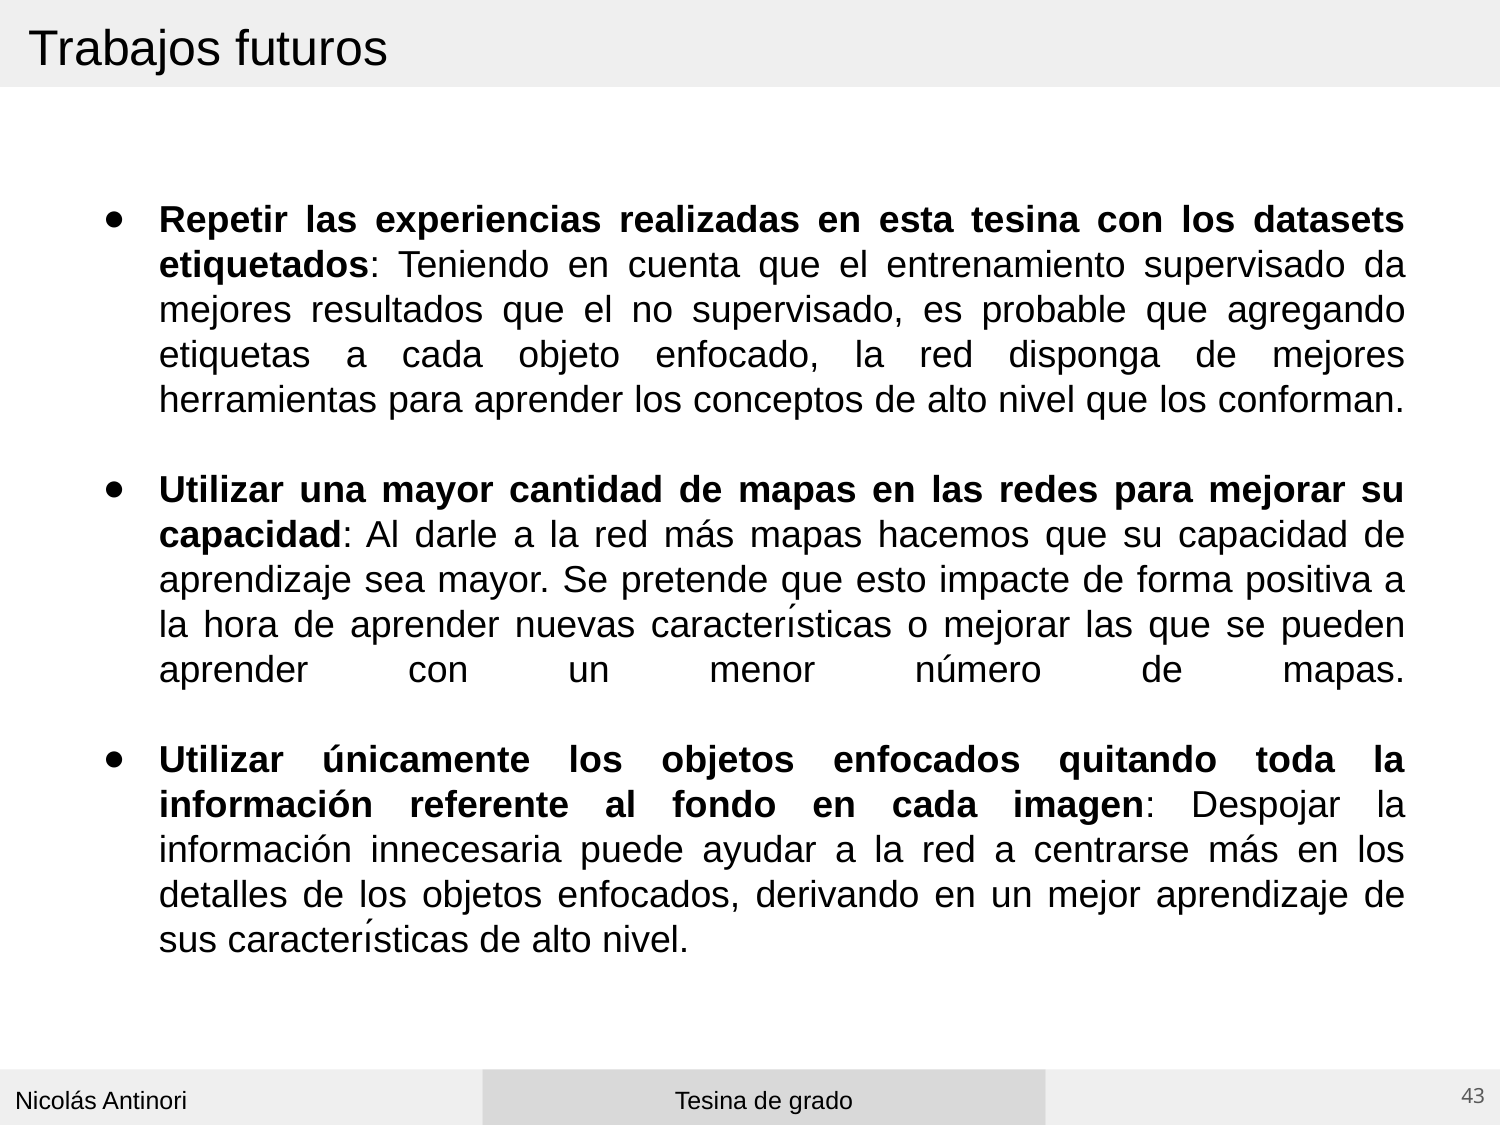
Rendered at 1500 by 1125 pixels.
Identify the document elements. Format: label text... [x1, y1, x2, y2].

text_box Nicolás Antinori [0, 1069, 482, 1125]
text_box Trabajos futuros [0, 0, 1500, 87]
text_box Tesina de grado [482, 1069, 1046, 1125]
text_box Repetir las experiencias realizadas en esta tesina con los datasets etiquetados: Teniendo en cuenta que el entrenamiento supervisado da mejores resultados que el no supervisado, es probable que agregando etiquetas a cada objeto enfocado, la red disponga de mejores herramientas para aprender los conceptos de alto nivel que los conforman. Utilizar una mayor cantidad de mapas en las redes para mejorar su capacidad: Al darle a la red más mapas hacemos que su capacidad de aprendizaje sea mayor. Se pretende que esto impacte de forma positiva a la hora de aprender nuevas caracterı́sticas o mejorar las que se pueden aprender con un menor número de mapas. Utilizar únicamente los objetos enfocados quitando toda la información referente al fondo en cada imagen: Despojar la información innecesaria puede ayudar a la red a centrarse más en los detalles de los objetos enfocados, derivando en un mejor aprendizaje de sus caracterı́sticas de alto nivel. [69, 113, 1421, 1043]
slide_number <number> [1046, 1069, 1500, 1125]
